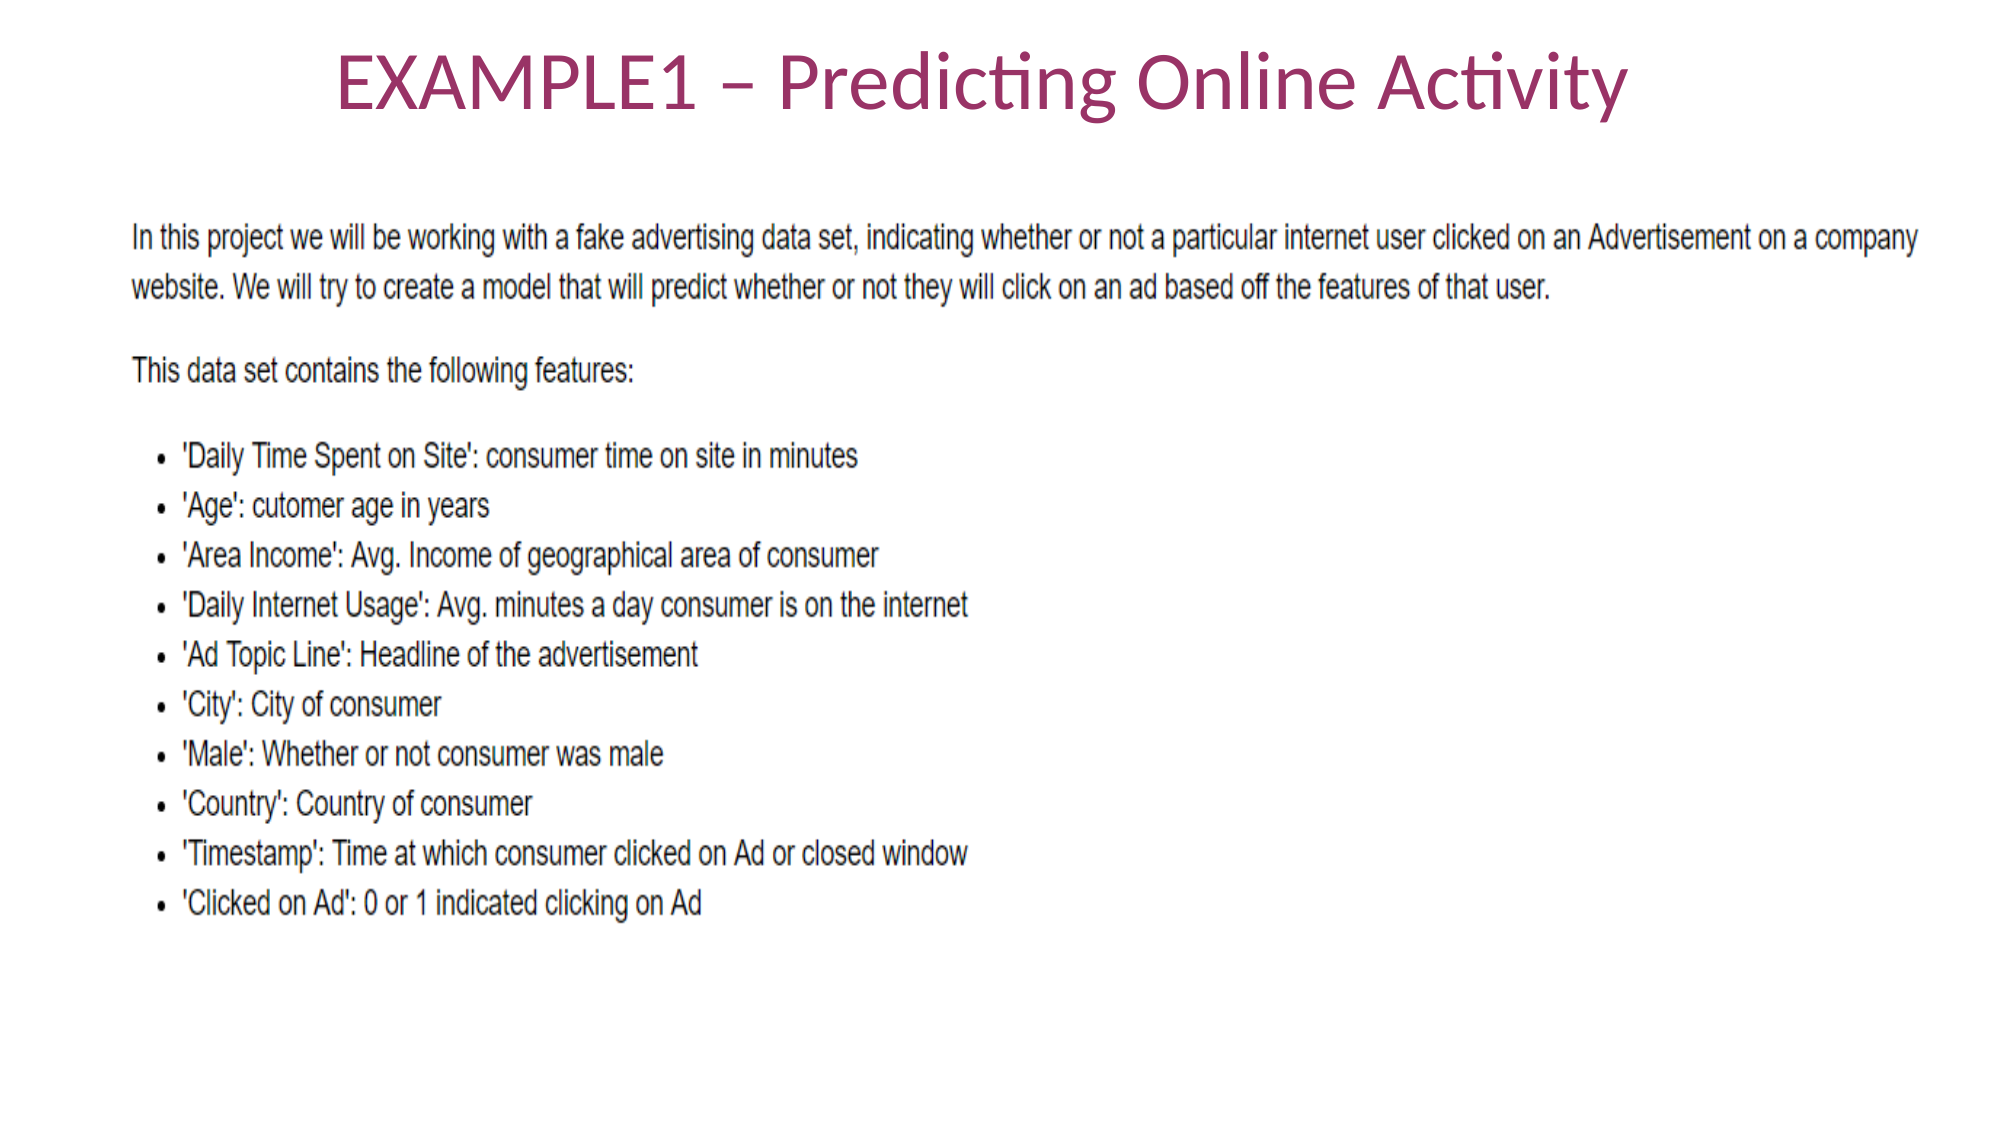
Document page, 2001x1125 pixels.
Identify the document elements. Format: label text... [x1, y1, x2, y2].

picture [75, 194, 1936, 976]
title EXAMPLE1 – Predicting Online Activity [120, 29, 1846, 194]
